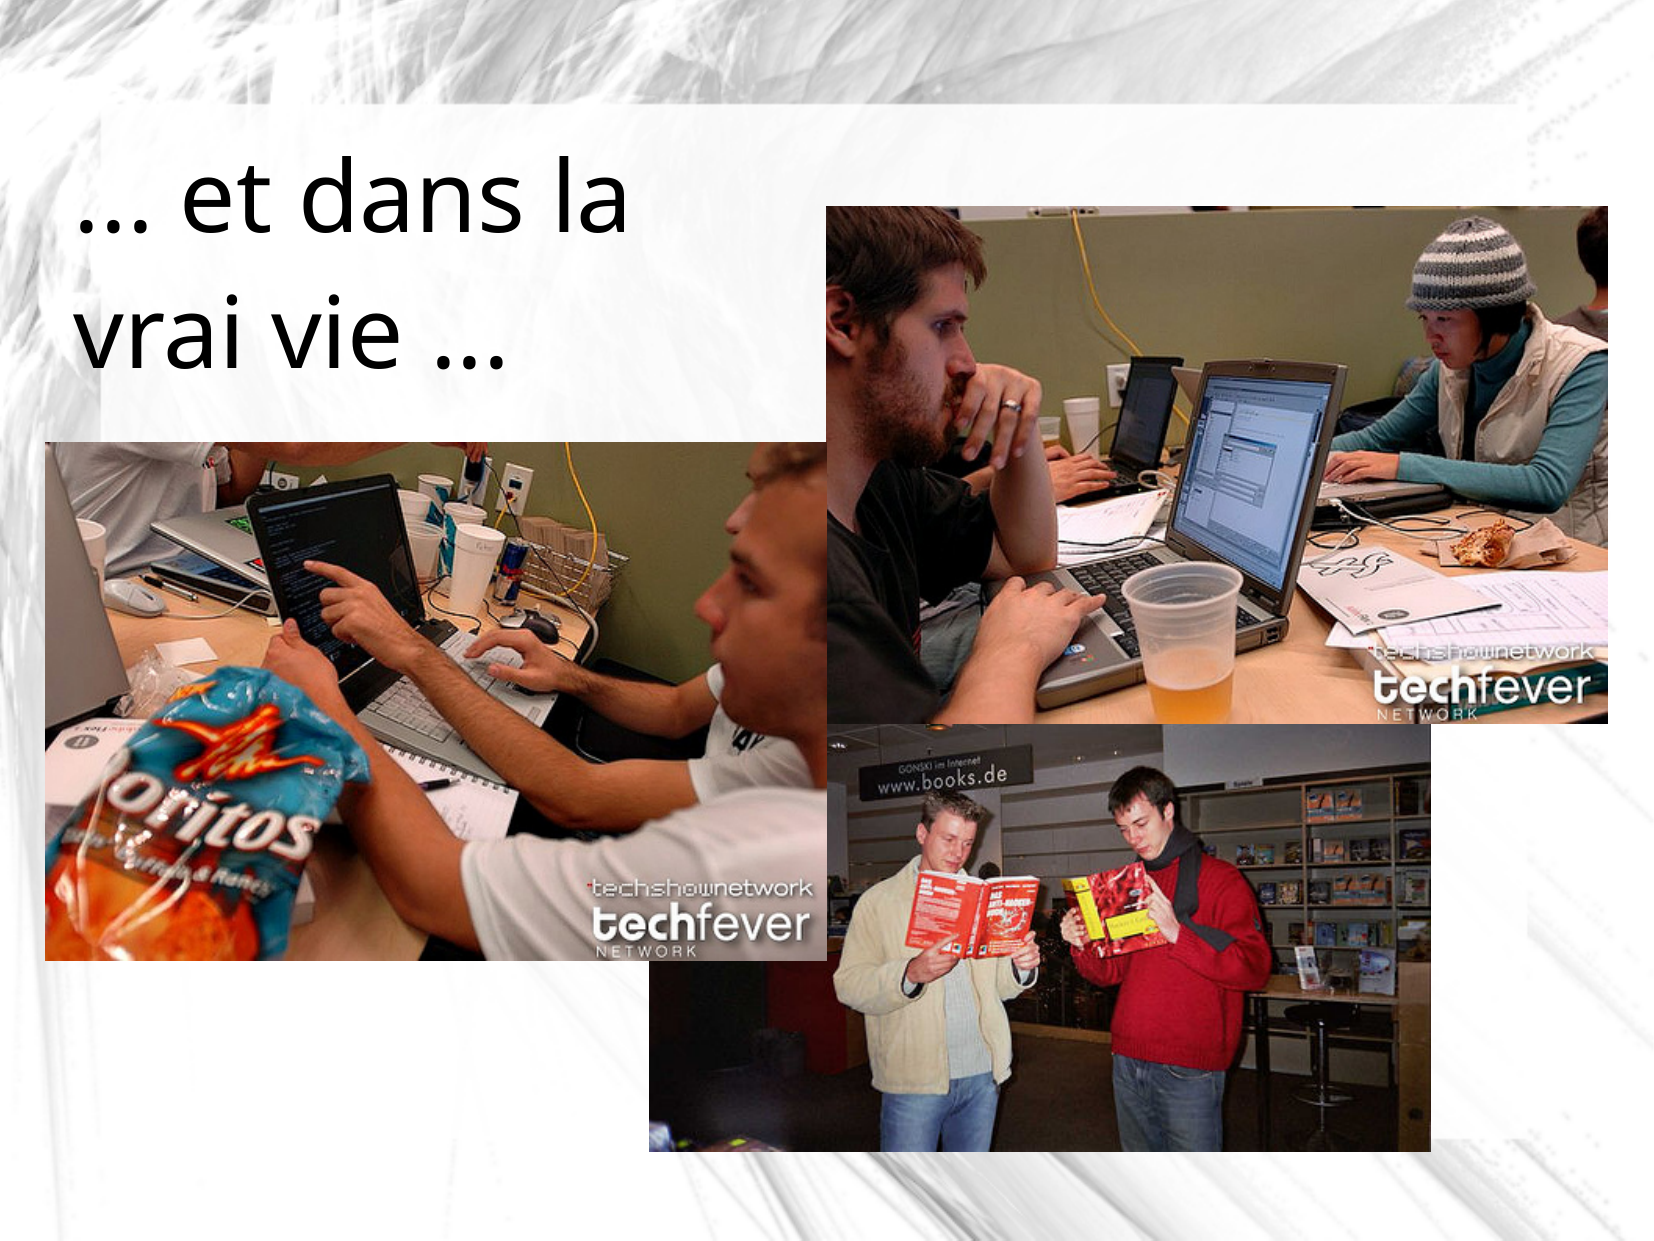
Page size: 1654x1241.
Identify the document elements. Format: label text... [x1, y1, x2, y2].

text_box ... et dans la vrai vie ... [59, 118, 798, 446]
picture [0, 0, 1654, 1241]
